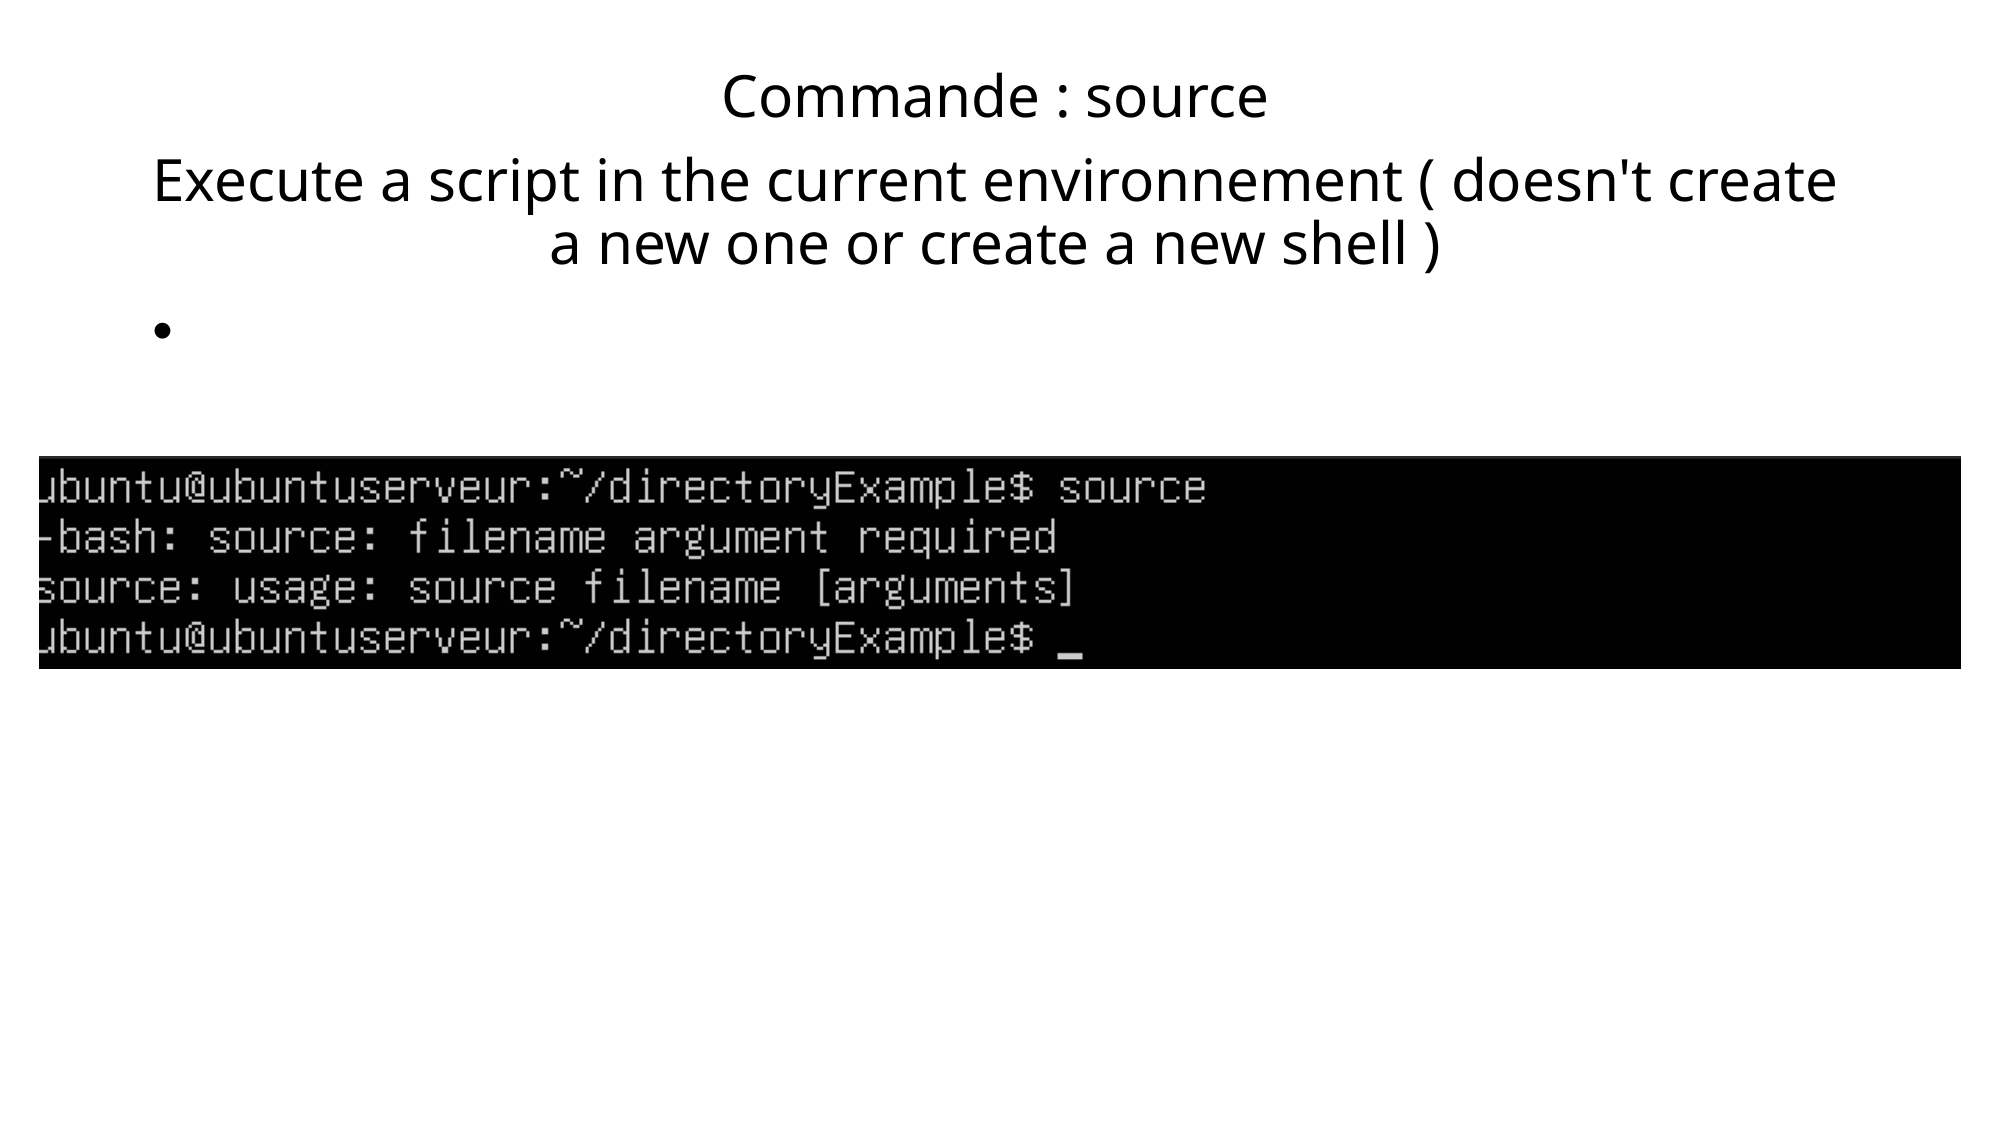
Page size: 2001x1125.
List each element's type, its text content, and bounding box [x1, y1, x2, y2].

picture [39, 456, 1961, 669]
list Commande : source Execute a script in the current environnement ( doesn't create a new one or create a new shell ) [137, 59, 1863, 337]
